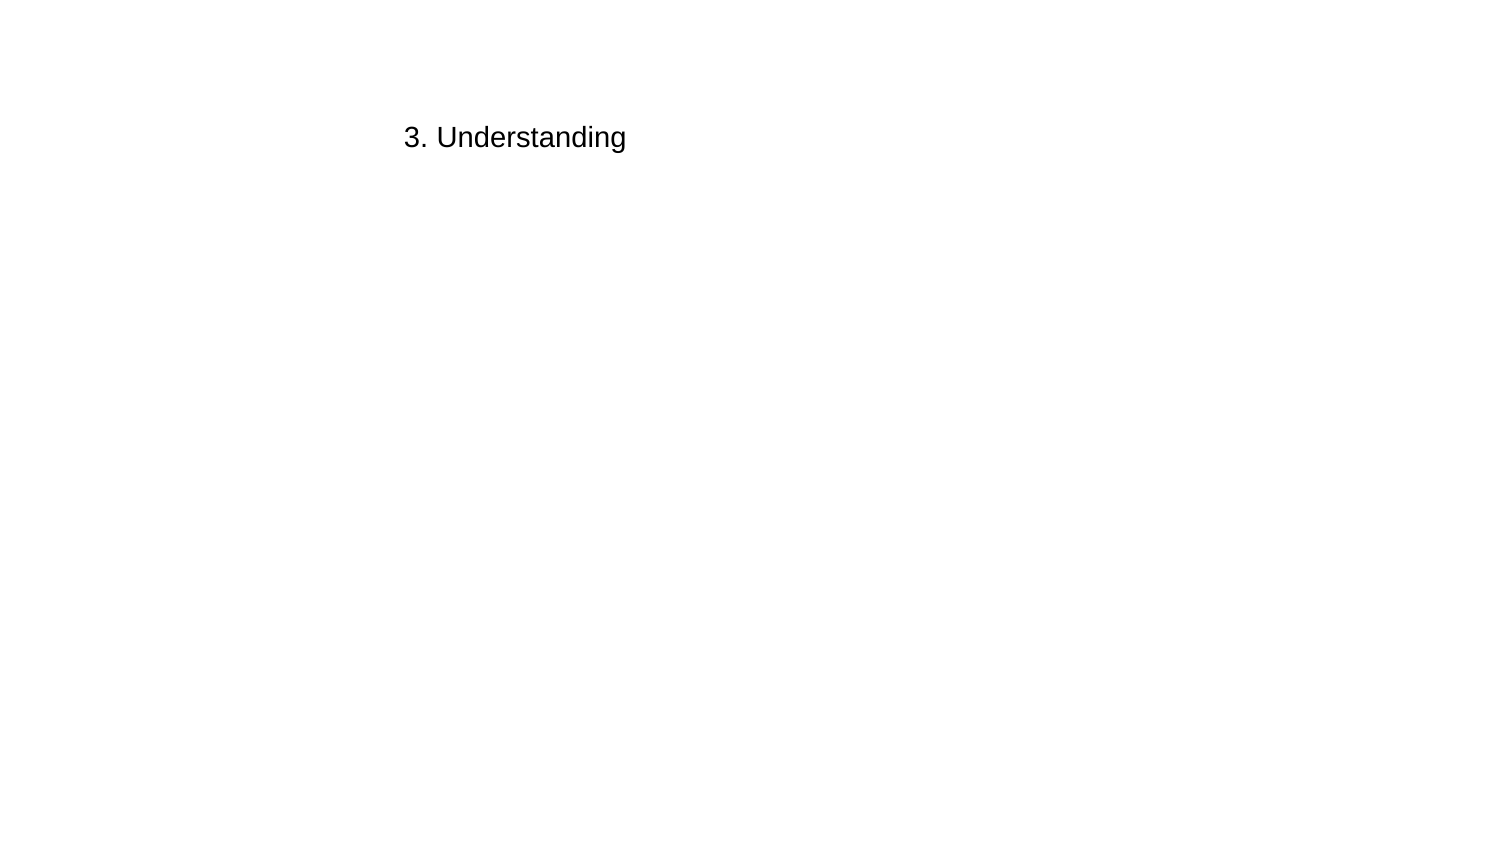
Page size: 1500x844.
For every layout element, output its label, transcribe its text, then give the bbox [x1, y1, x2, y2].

title 3. Understanding [389, 103, 1428, 357]
